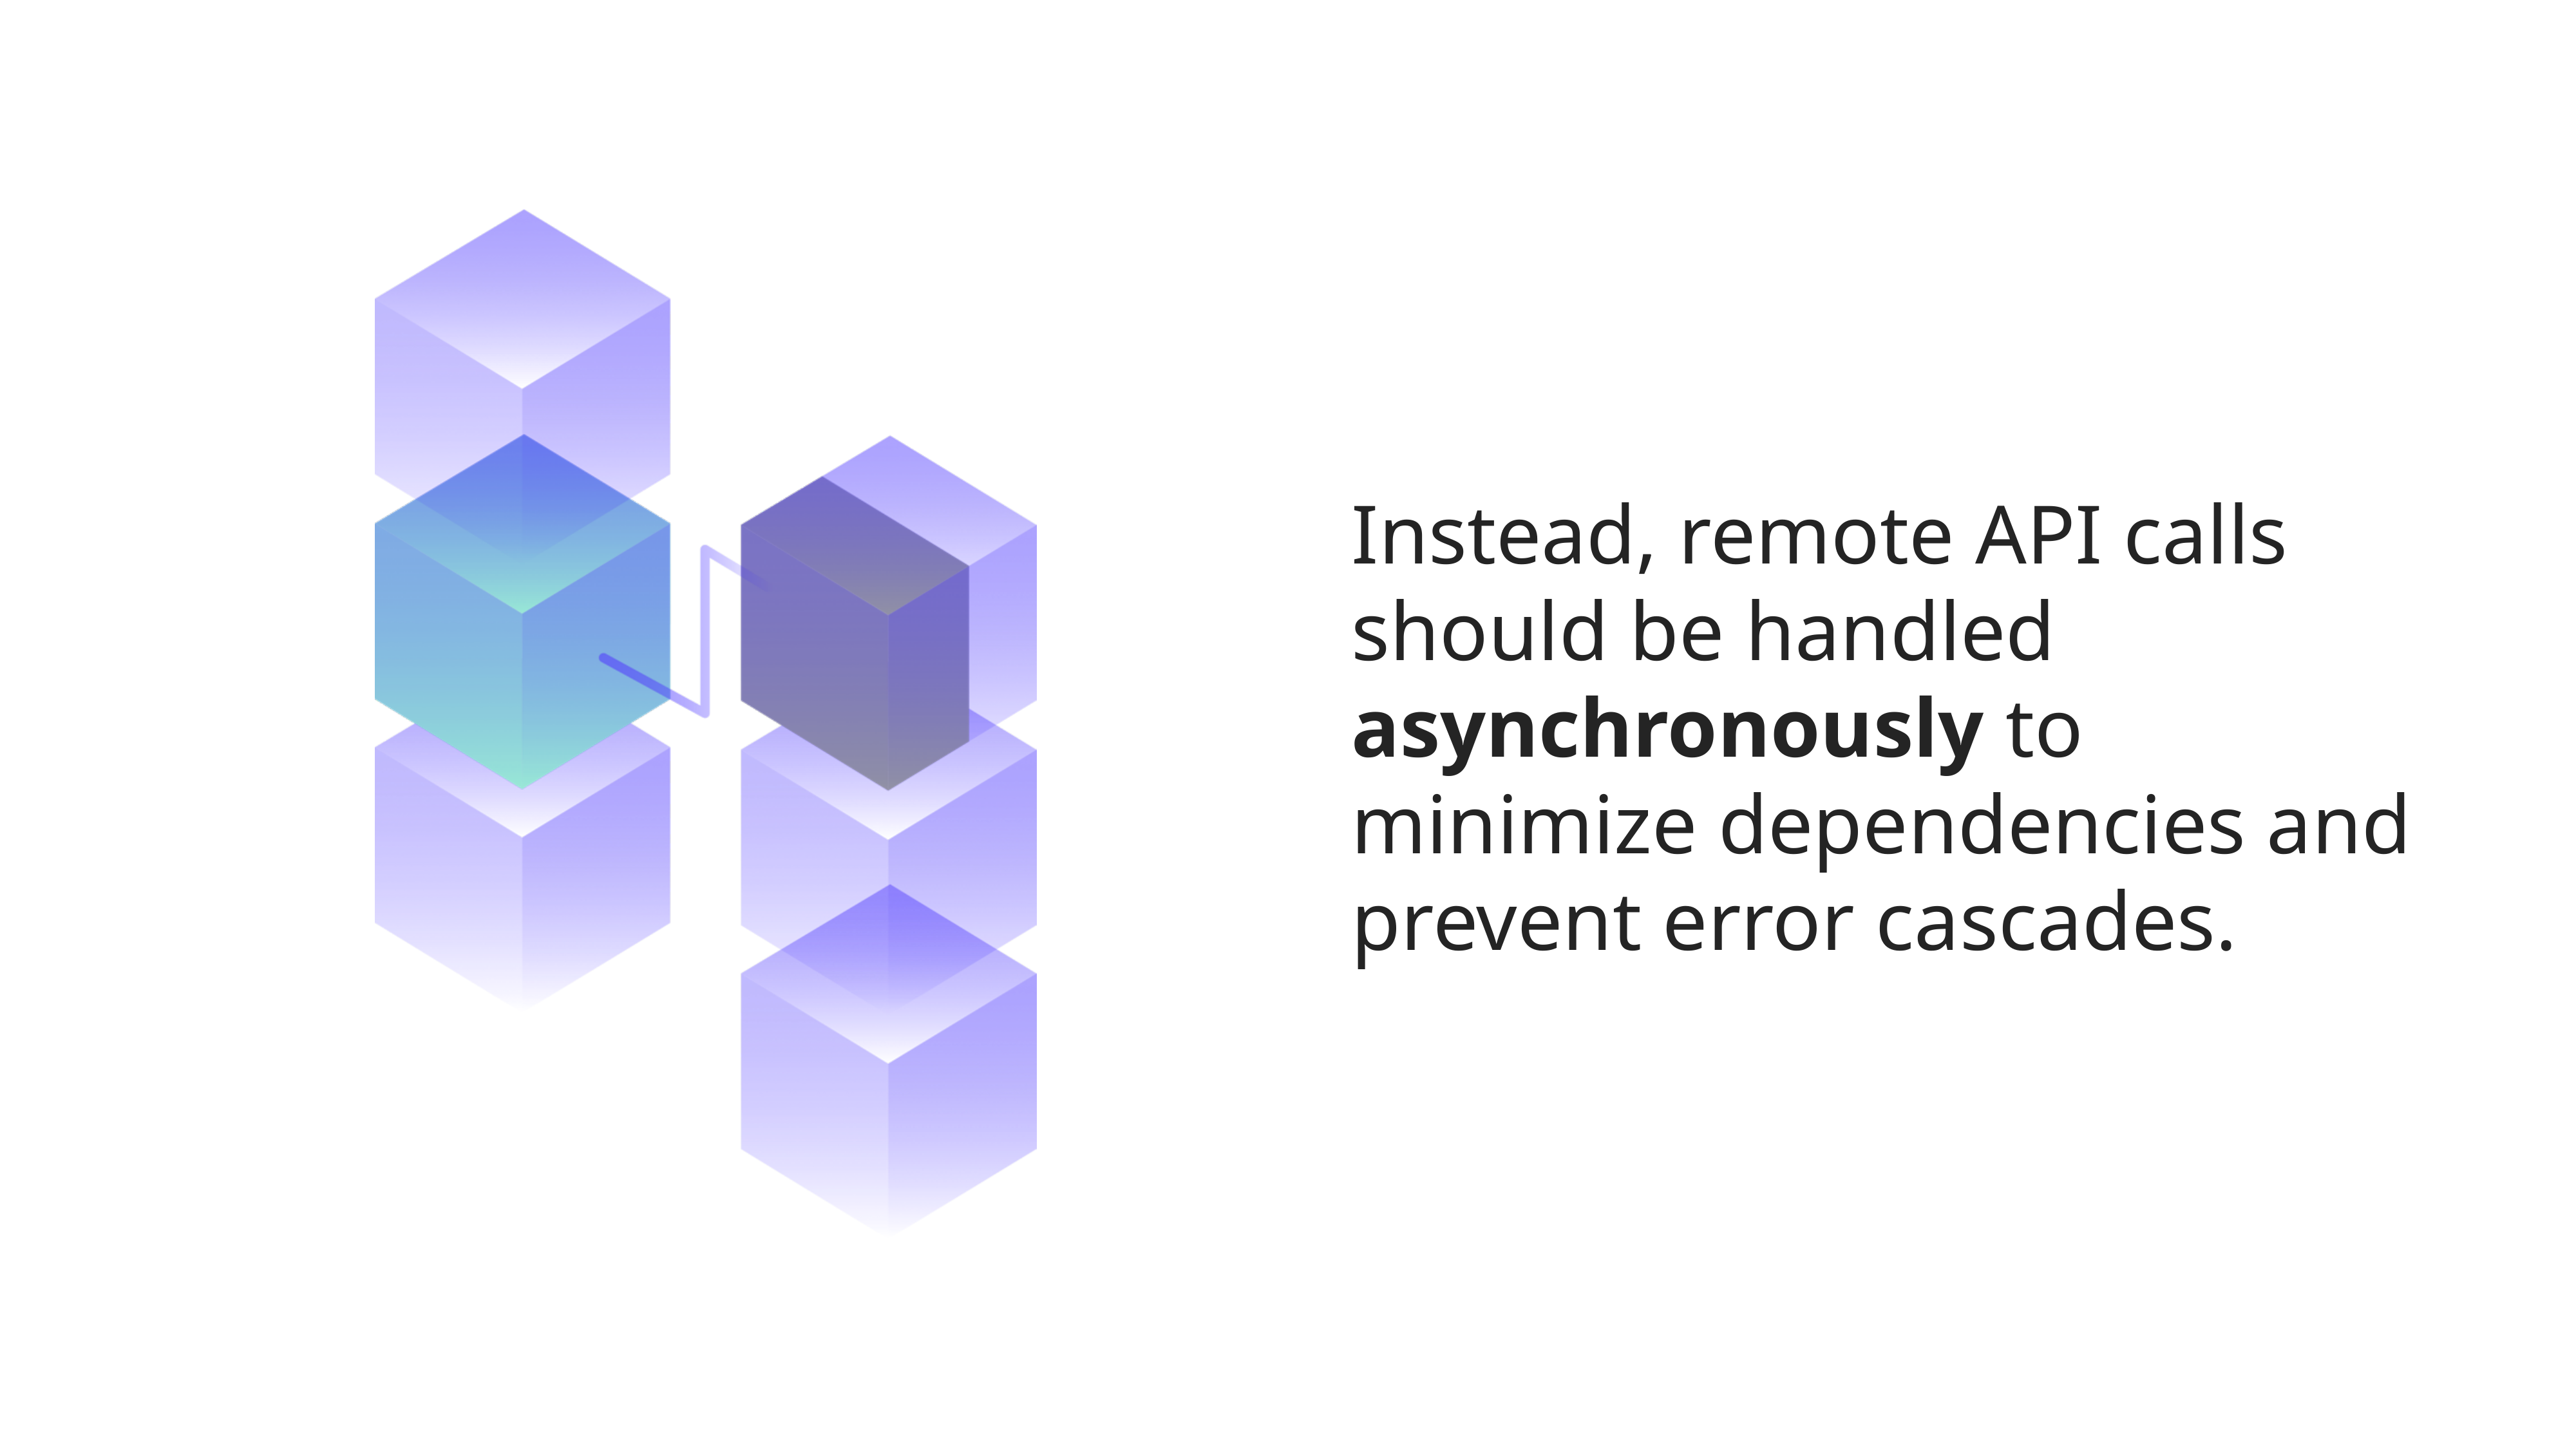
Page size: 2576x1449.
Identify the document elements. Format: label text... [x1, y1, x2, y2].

picture [375, 209, 1037, 1240]
list Instead, remote API calls should be handled asynchronously to minimize dependencies and prevent error cascades. [1351, 127, 2423, 1322]
